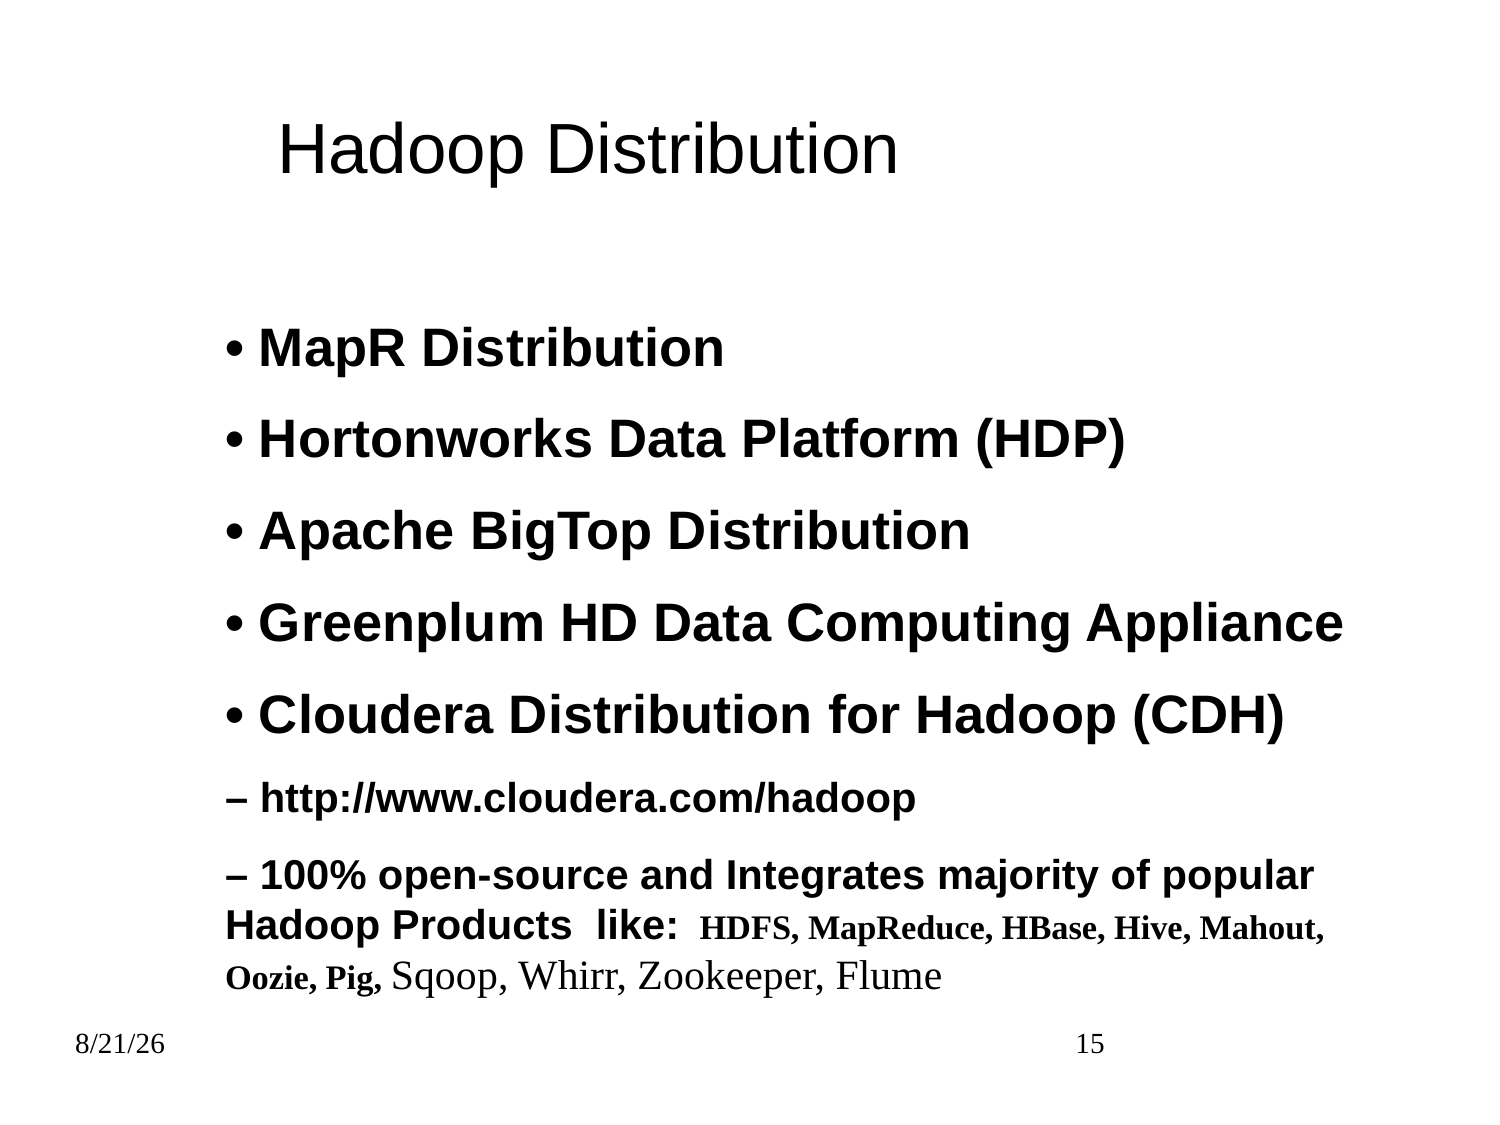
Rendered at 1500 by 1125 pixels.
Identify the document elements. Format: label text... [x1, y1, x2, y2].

text_box 8/10/2023 [75, 1024, 425, 1103]
list • MapR Distribution • Hortonworks Data Platform (HDP) • Apache BigTop Distribution • Greenplum HD Data Computing Appliance • Cloudera Distribution for Hadoop (CDH) – http://www.cloudera.com/hadoop – 100% open-source and Integrates majority of popular Hadoop Products like: HDFS, MapReduce, HBase, Hive, Mahout, Oozie, Pig, Sqoop, Whirr, Zookeeper, Flume [225, 311, 1395, 1032]
text_box [1075, 1024, 1425, 1103]
title Hadoop Distribution [64, 96, 1115, 193]
